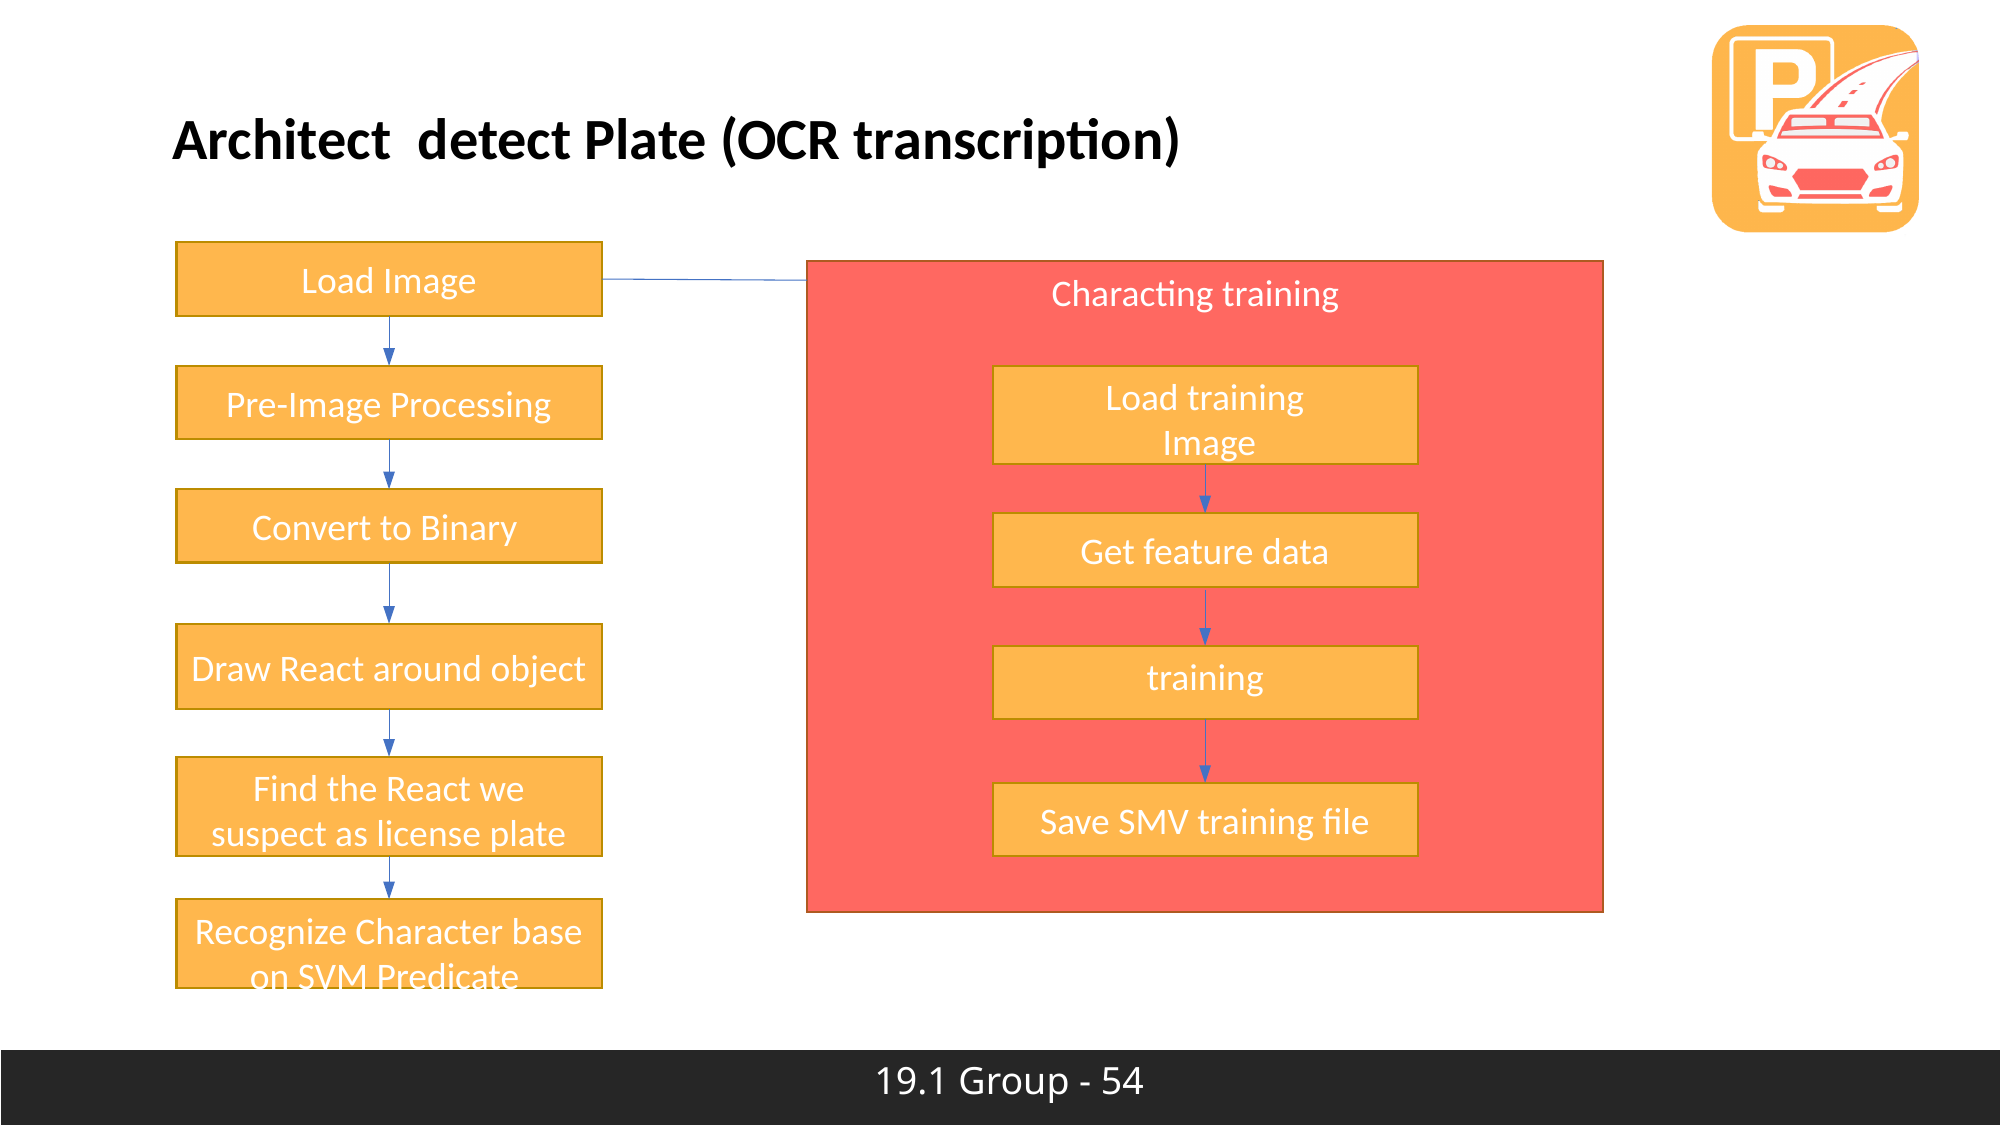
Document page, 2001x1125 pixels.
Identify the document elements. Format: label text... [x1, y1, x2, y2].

text_box Get feature data [993, 513, 1418, 587]
text_box Find the React we suspect as license plate [177, 757, 602, 856]
text_box Architect detect Plate (OCR transcription) [157, 93, 1360, 180]
text_box Recognize Character base on SVM Predicate [177, 899, 602, 988]
text_box Draw React around object [177, 624, 602, 709]
text_box Characting training [807, 260, 1604, 913]
text_box Save SMV training file [993, 783, 1418, 856]
text_box Convert to Binary [177, 489, 602, 563]
text_box Load Image [177, 242, 602, 316]
text_box training [993, 646, 1418, 719]
text_box 19.1 Group - 54 [859, 1049, 1860, 1125]
text_box Load training Image [993, 366, 1418, 464]
picture [1709, 22, 1930, 243]
text_box Pre-Image Processing [177, 366, 602, 439]
